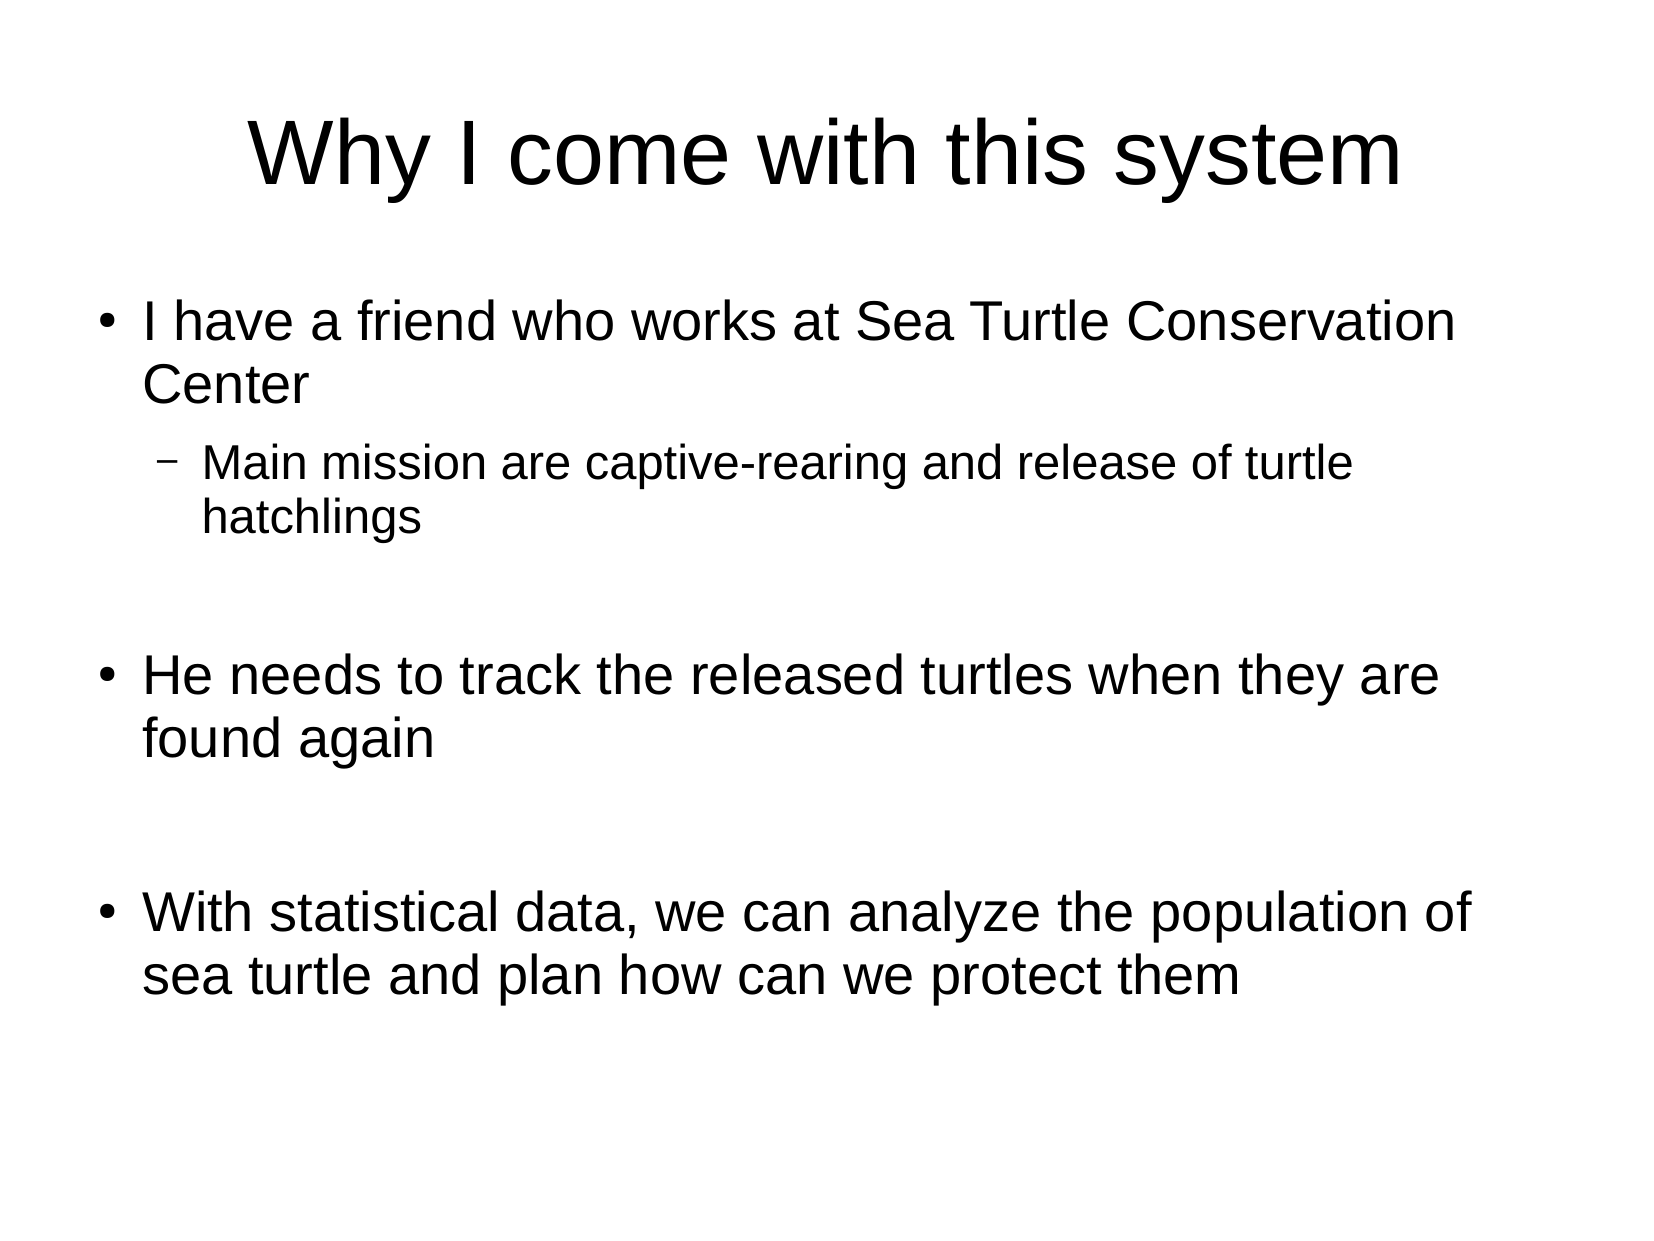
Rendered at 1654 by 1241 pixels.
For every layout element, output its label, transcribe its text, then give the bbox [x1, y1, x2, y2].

list I have a friend who works at Sea Turtle Conservation Center Main mission are captive-rearing and release of turtle hatchlings He needs to track the released turtles when they are found again With statistical data, we can analyze the population of sea turtle and plan how can we protect them [82, 290, 1571, 1010]
title Why I come with this system [82, 49, 1571, 257]
